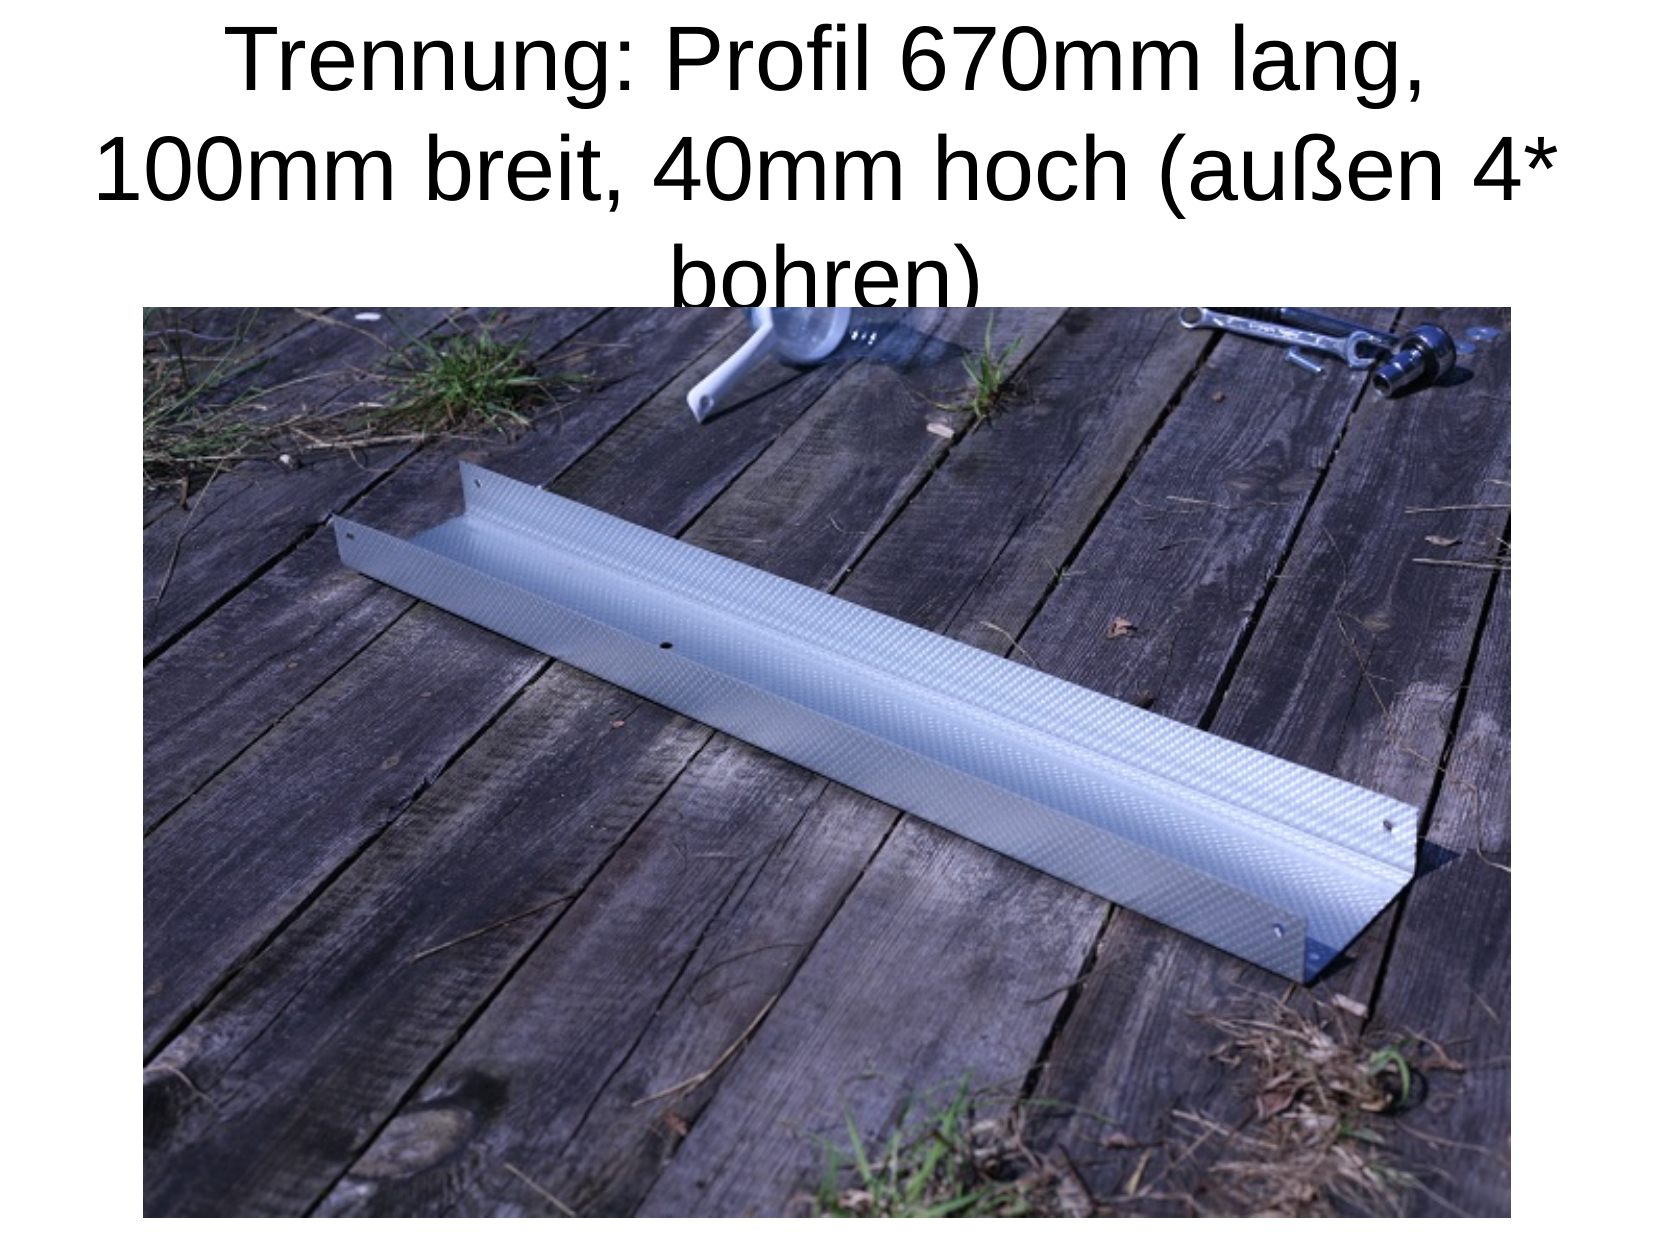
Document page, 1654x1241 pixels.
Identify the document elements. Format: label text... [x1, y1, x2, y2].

picture [143, 307, 1511, 1218]
title Trennung: Profil 670mm lang, 100mm breit, 40mm hoch (außen 4* bohren) [82, 0, 1571, 308]
